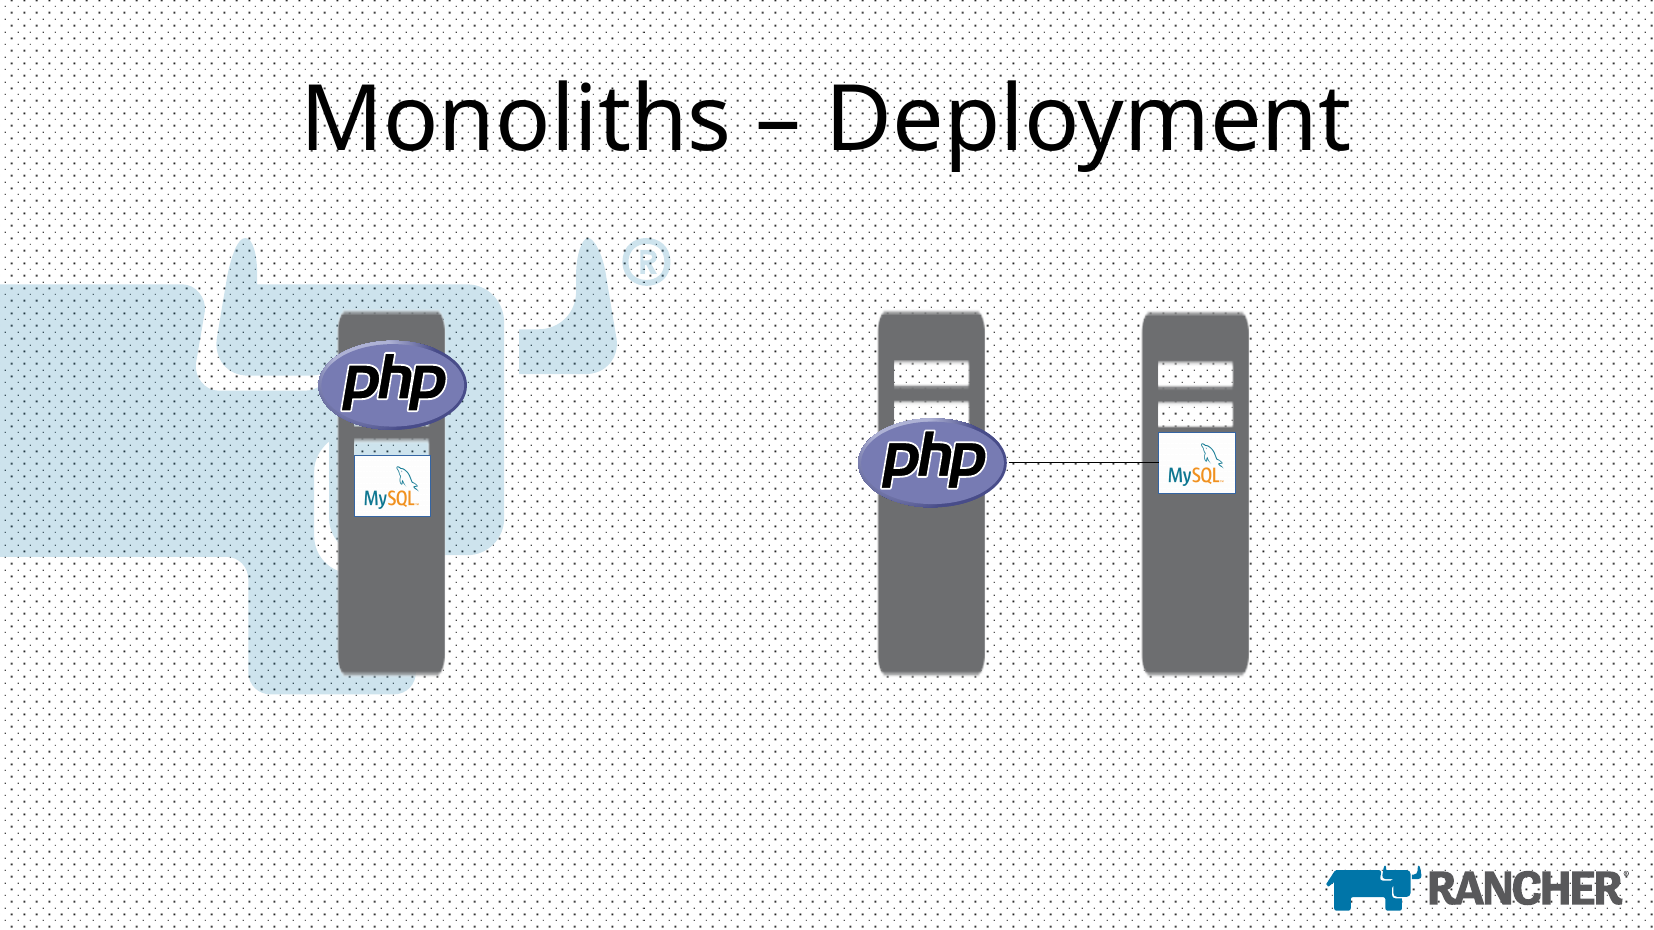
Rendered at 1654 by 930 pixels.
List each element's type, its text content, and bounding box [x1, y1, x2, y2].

title Monoliths – Deployment [82, 37, 1571, 193]
picture [0, 0, 1654, 930]
